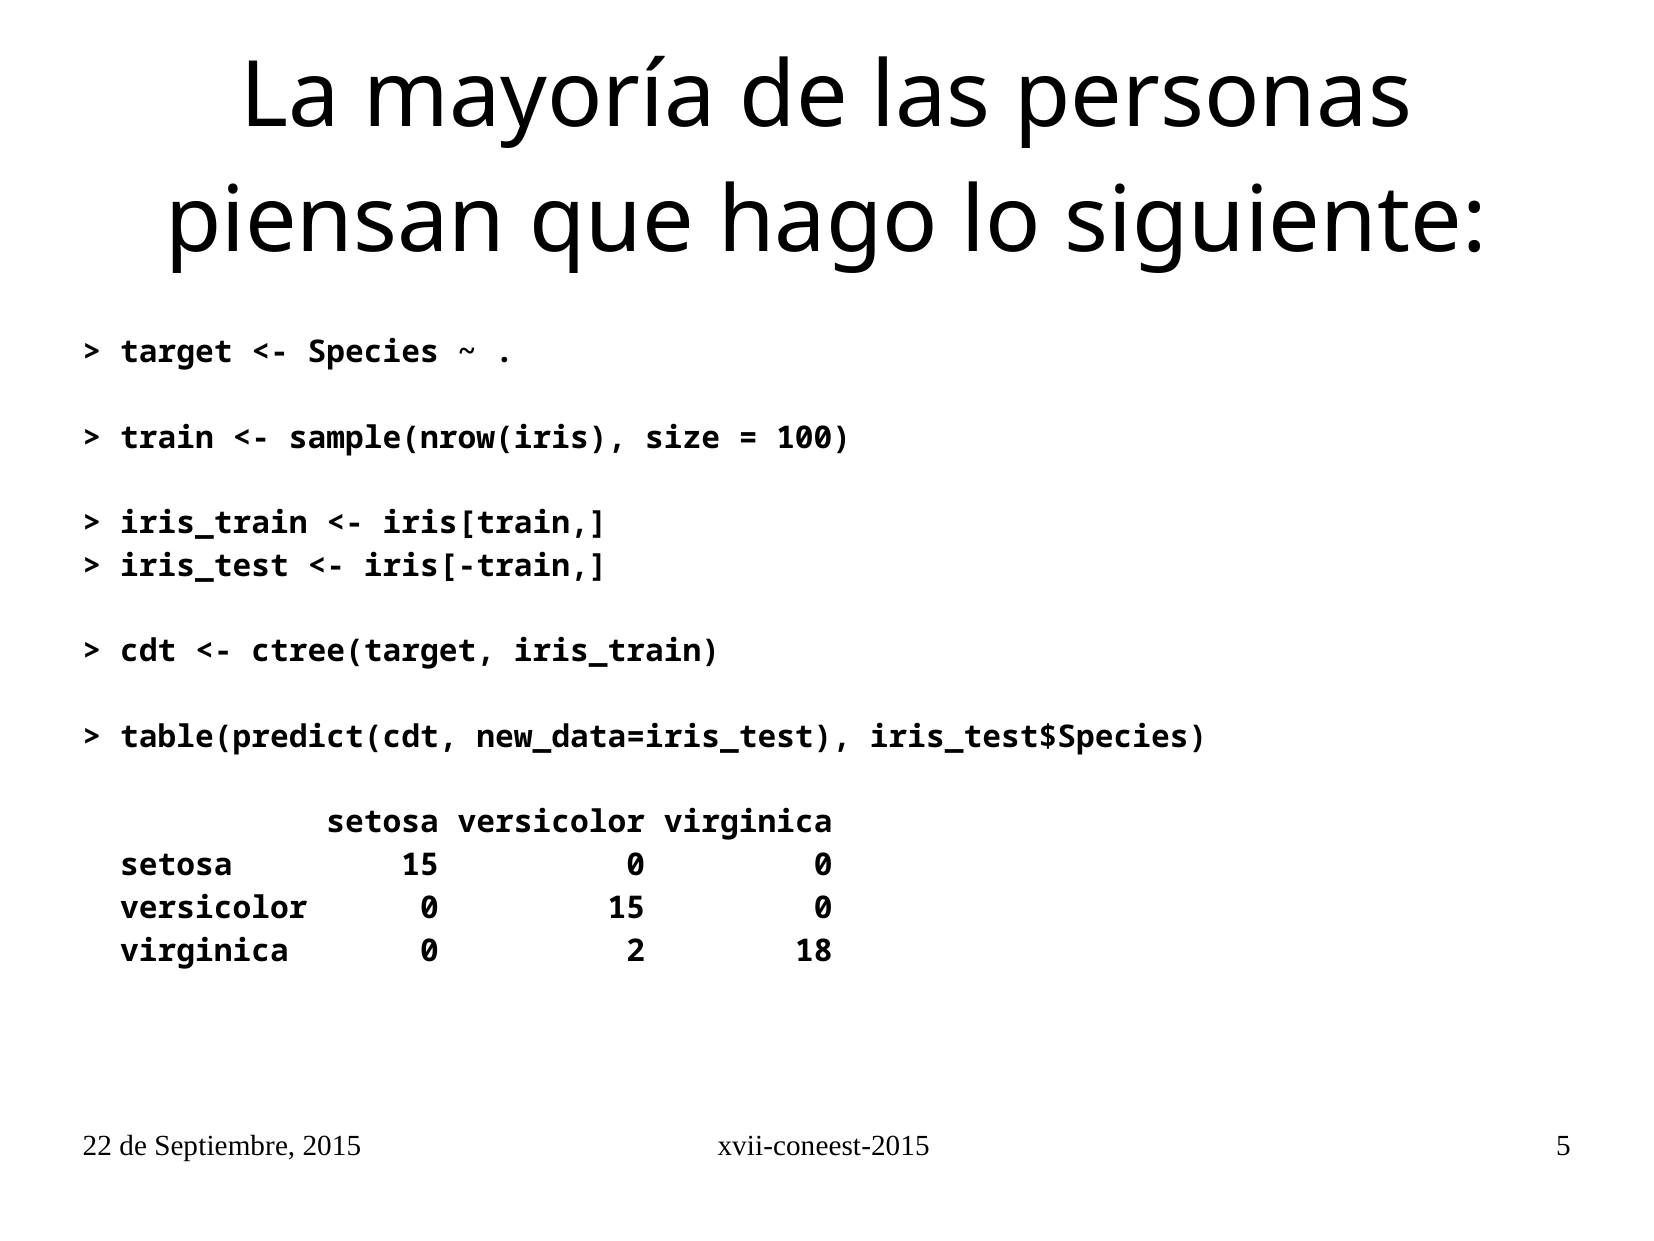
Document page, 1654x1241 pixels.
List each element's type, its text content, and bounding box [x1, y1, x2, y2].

subtitle > target <- Species ~ . > train <- sample(nrow(iris), size = 100) > iris_train <- iris[train,] > iris_test <- iris[-train,] > cdt <- ctree(target, iris_train) > table(predict(cdt, new_data=iris_test), iris_test$Species) setosa versicolor virginica setosa 15 0 0 versicolor 0 15 0 virginica 0 2 18 [82, 290, 1571, 1010]
title La mayoría de las personas piensan que hago lo siguiente: [82, 41, 1571, 265]
